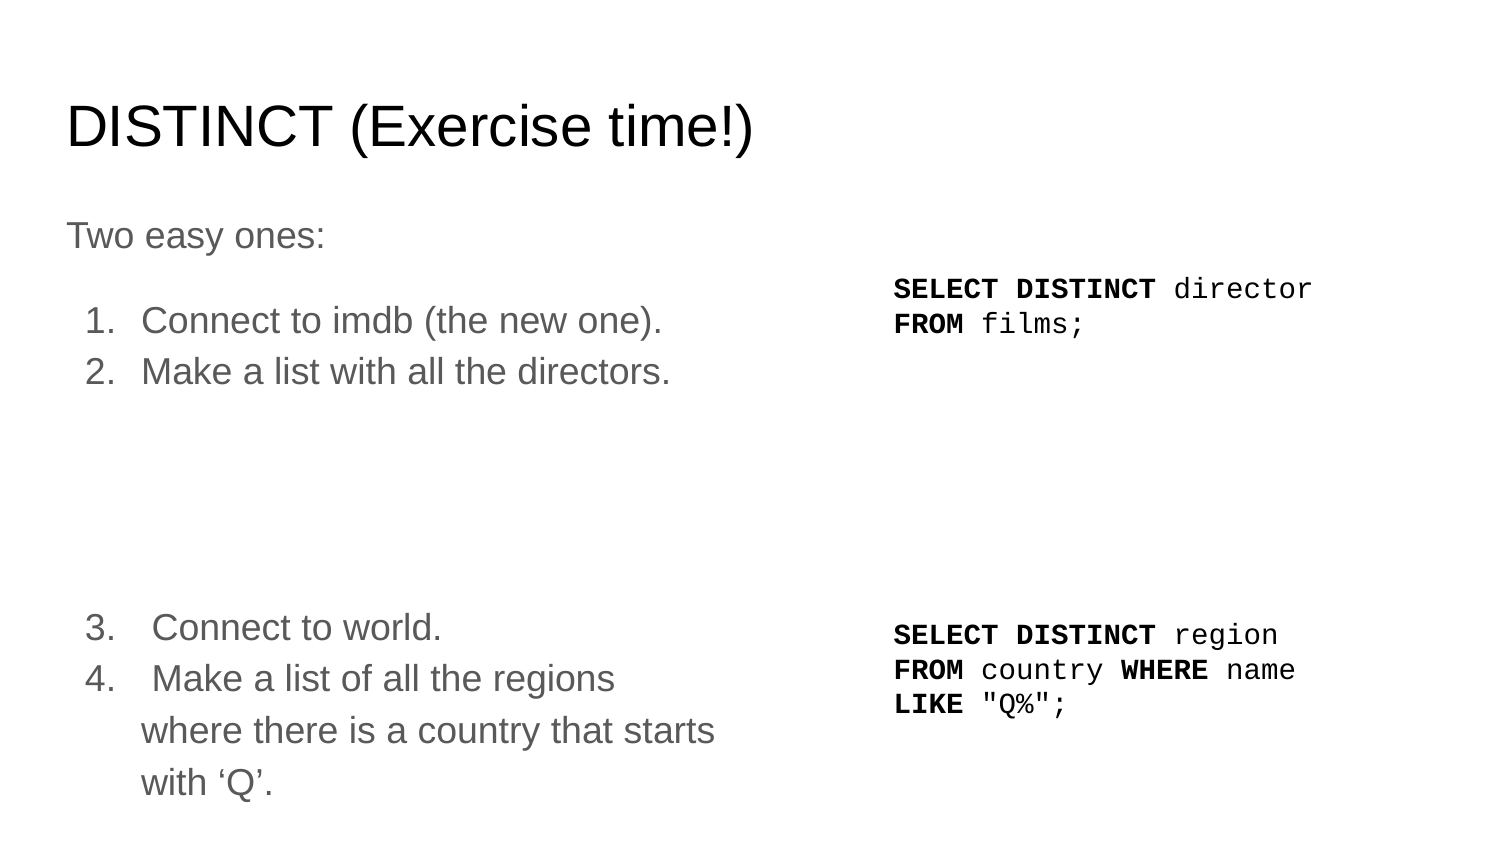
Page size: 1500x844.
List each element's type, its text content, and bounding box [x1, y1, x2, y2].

text_box SELECT DISTINCT region FROM country WHERE name LIKE "Q%"; [878, 599, 1371, 724]
list Two easy ones: Connect to imdb (the new one). Make a list with all the directors. Connect to world. Make a list of all the regions where there is a country that starts with ‘Q’. [51, 189, 732, 600]
title DISTINCT (Exercise time!) [51, 72, 1449, 167]
text_box SELECT DISTINCT director FROM films; [878, 254, 1500, 453]
